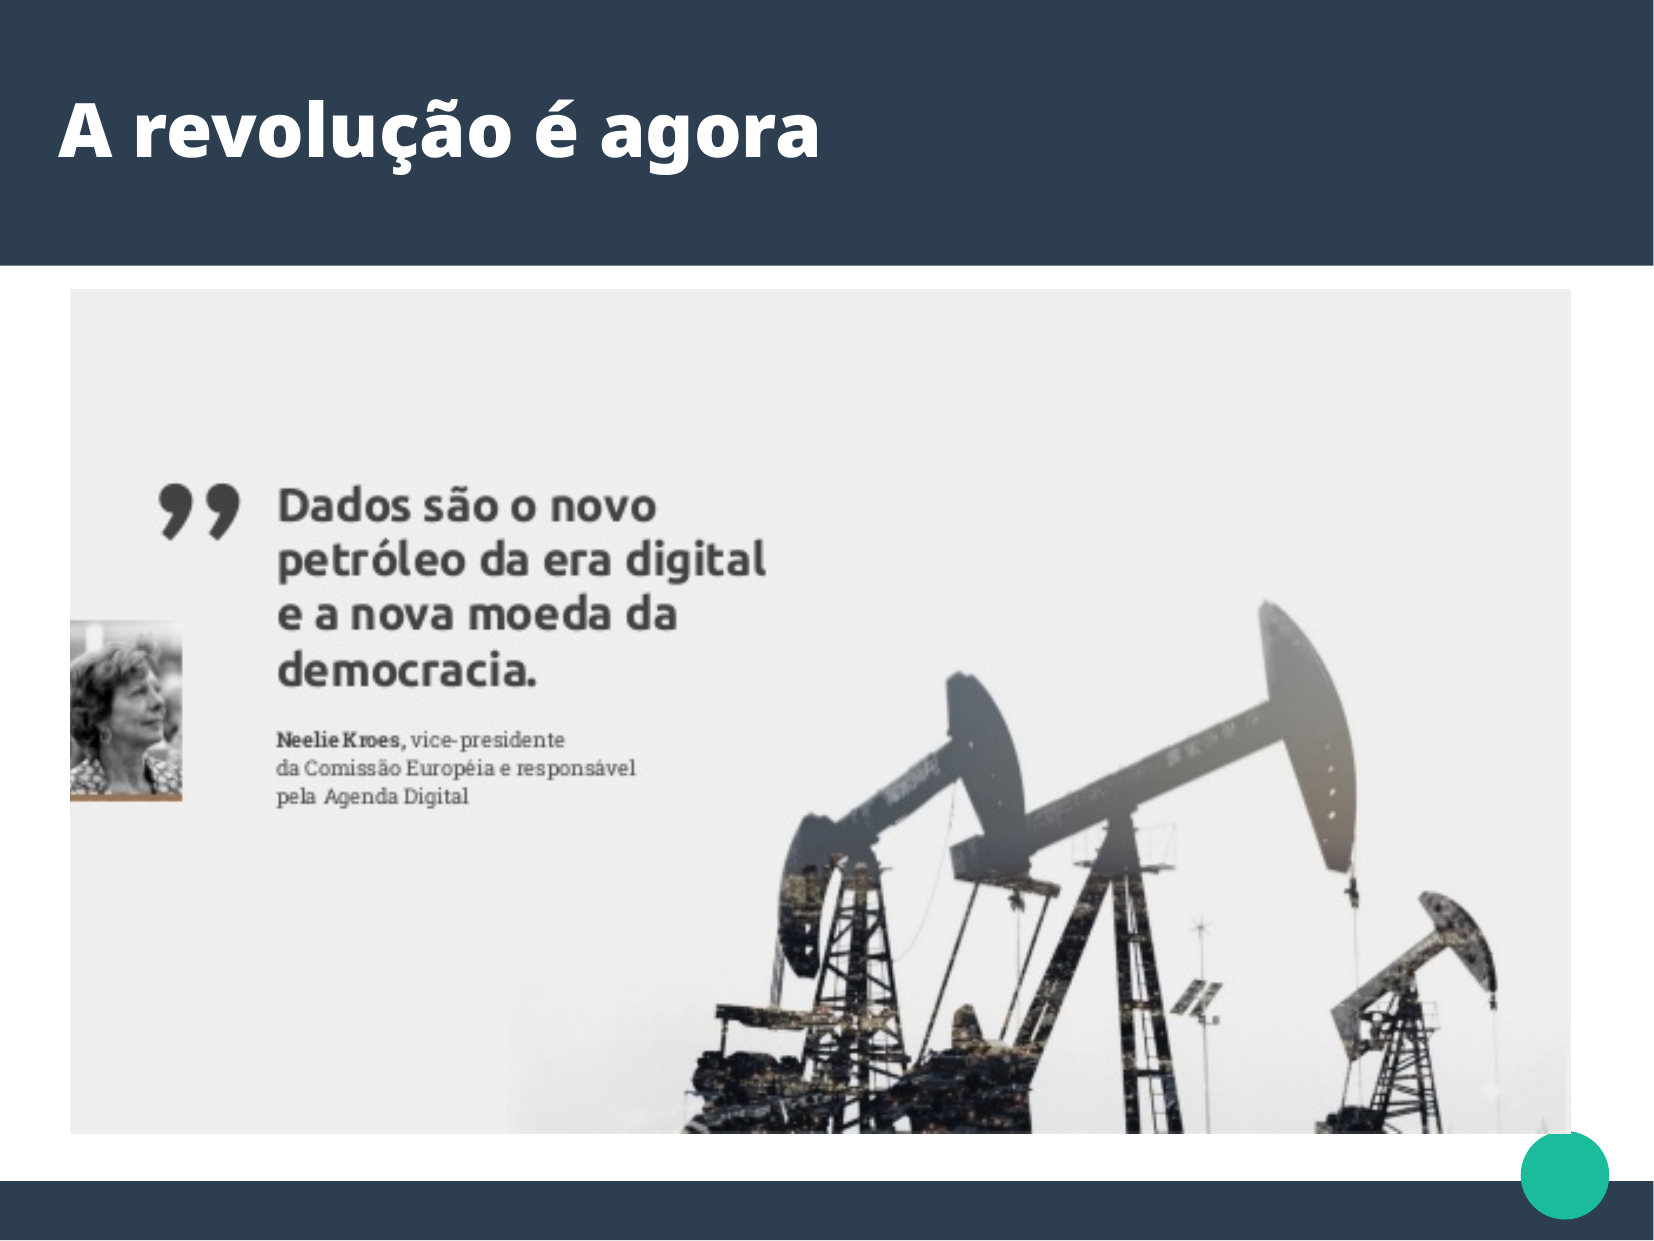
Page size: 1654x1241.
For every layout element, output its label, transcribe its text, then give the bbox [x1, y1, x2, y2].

title A revolução é agora [59, 49, 1595, 207]
picture [70, 289, 1571, 1134]
